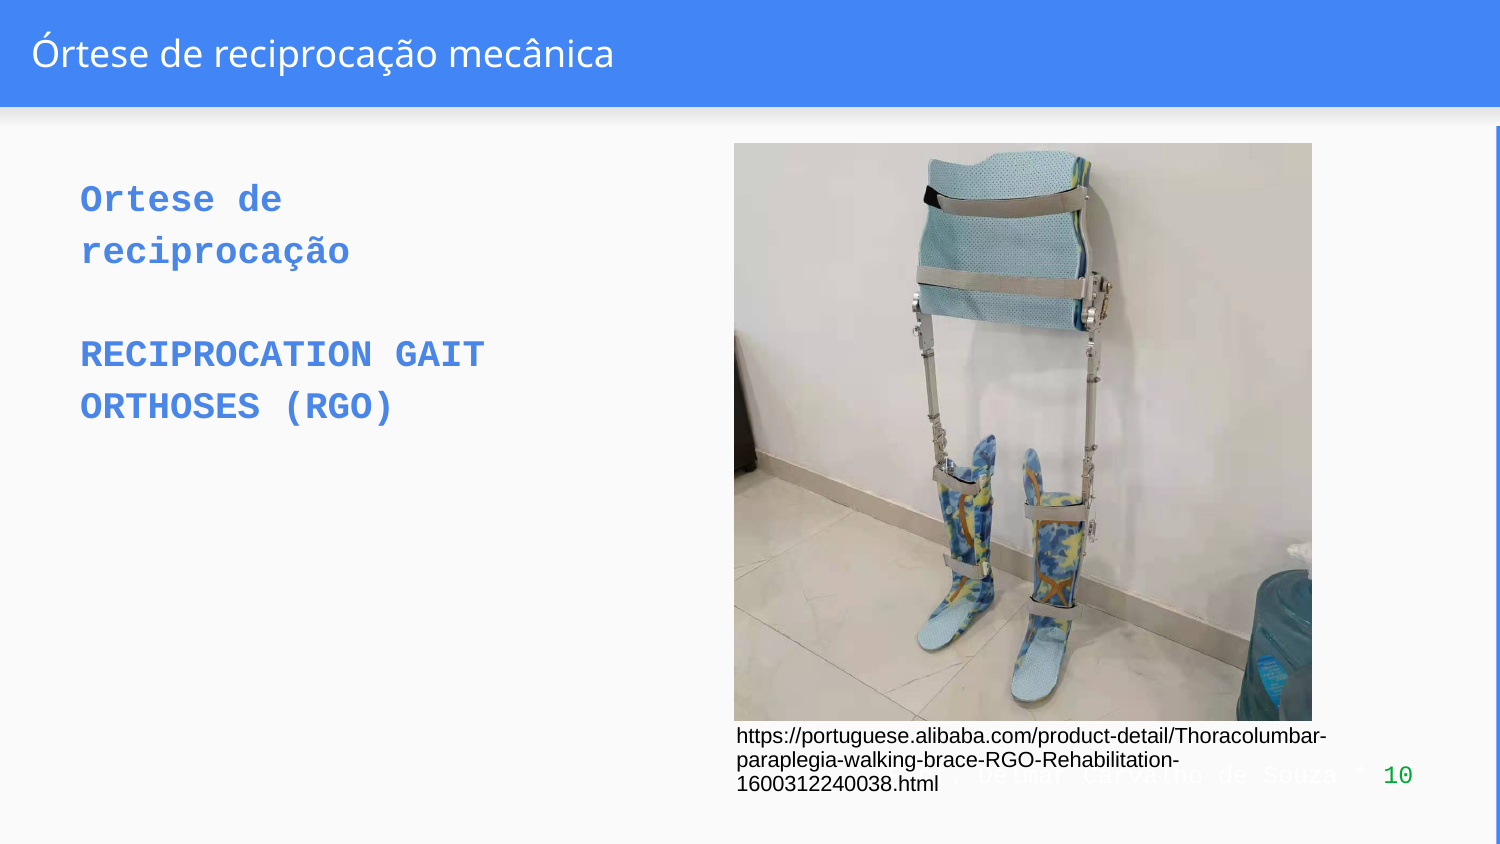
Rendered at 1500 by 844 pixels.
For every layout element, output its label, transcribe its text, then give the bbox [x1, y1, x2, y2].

picture [734, 143, 1312, 716]
text_box https://portuguese.alibaba.com/product-detail/Thoracolumbar-paraplegia-walking-brace-RGO-Rehabilitation-1600312240038.html [721, 716, 1347, 815]
text_box Ortese de reciprocação RECIPROCATION GAIT ORTHOSES (RGO) [40, 152, 615, 780]
title Órtese de reciprocação mecânica [16, 2, 1464, 102]
